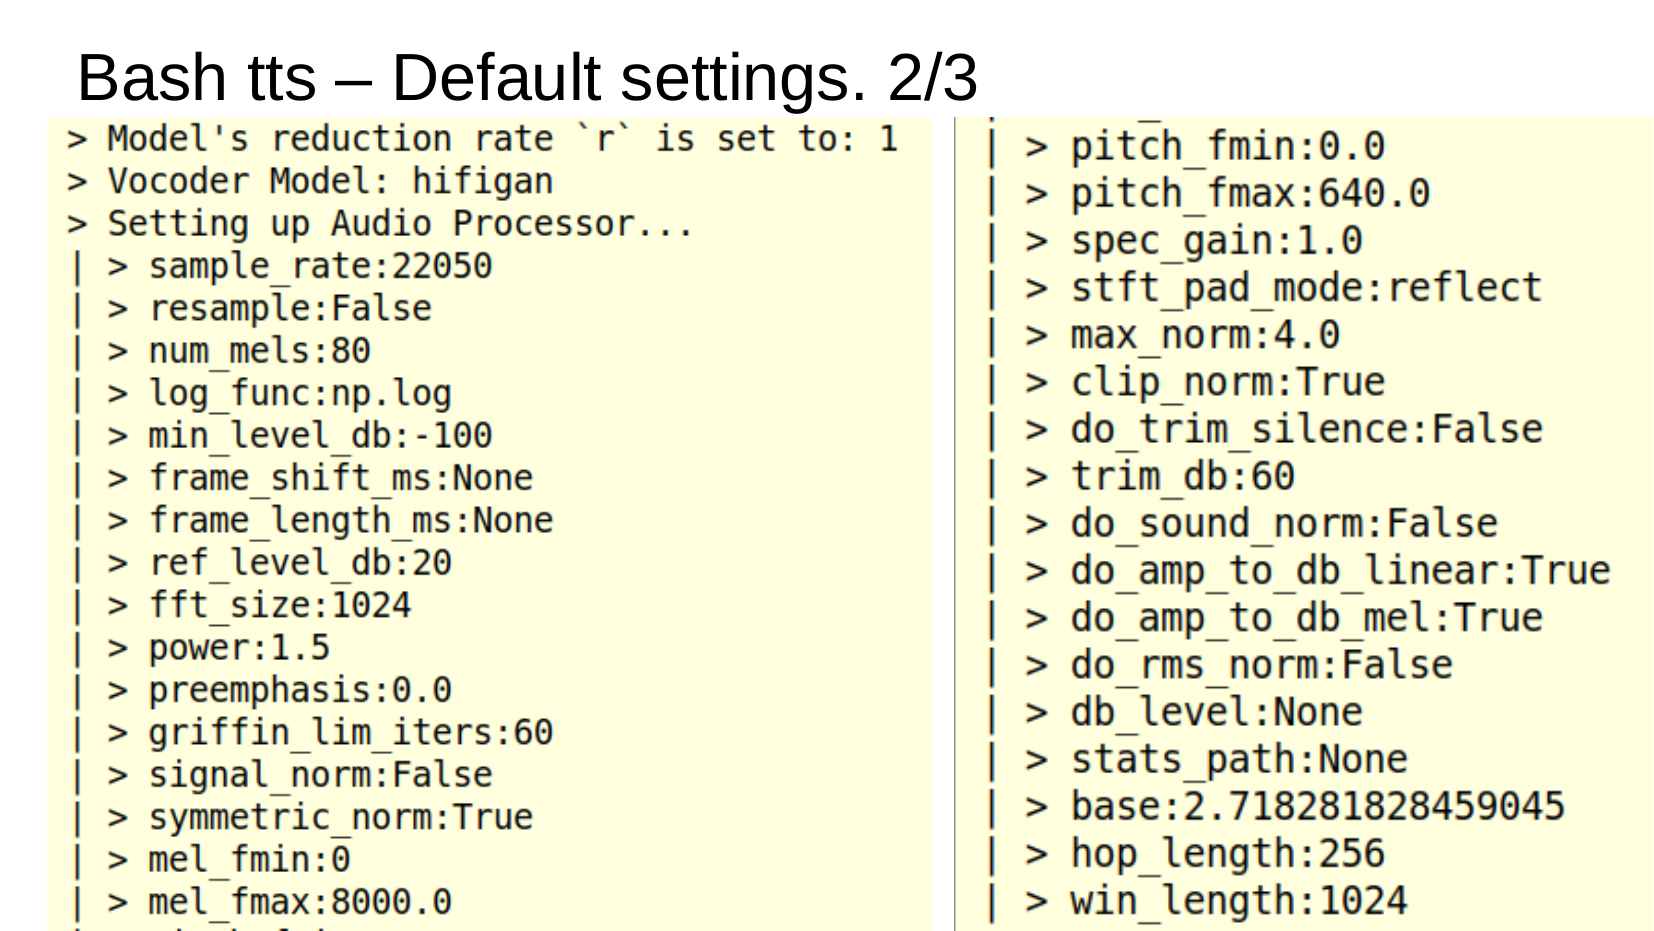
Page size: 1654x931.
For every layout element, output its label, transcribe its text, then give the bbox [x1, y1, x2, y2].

picture [954, 117, 1654, 931]
picture [47, 118, 932, 931]
title Bash tts – Default settings. 2/3 [76, 37, 1565, 119]
